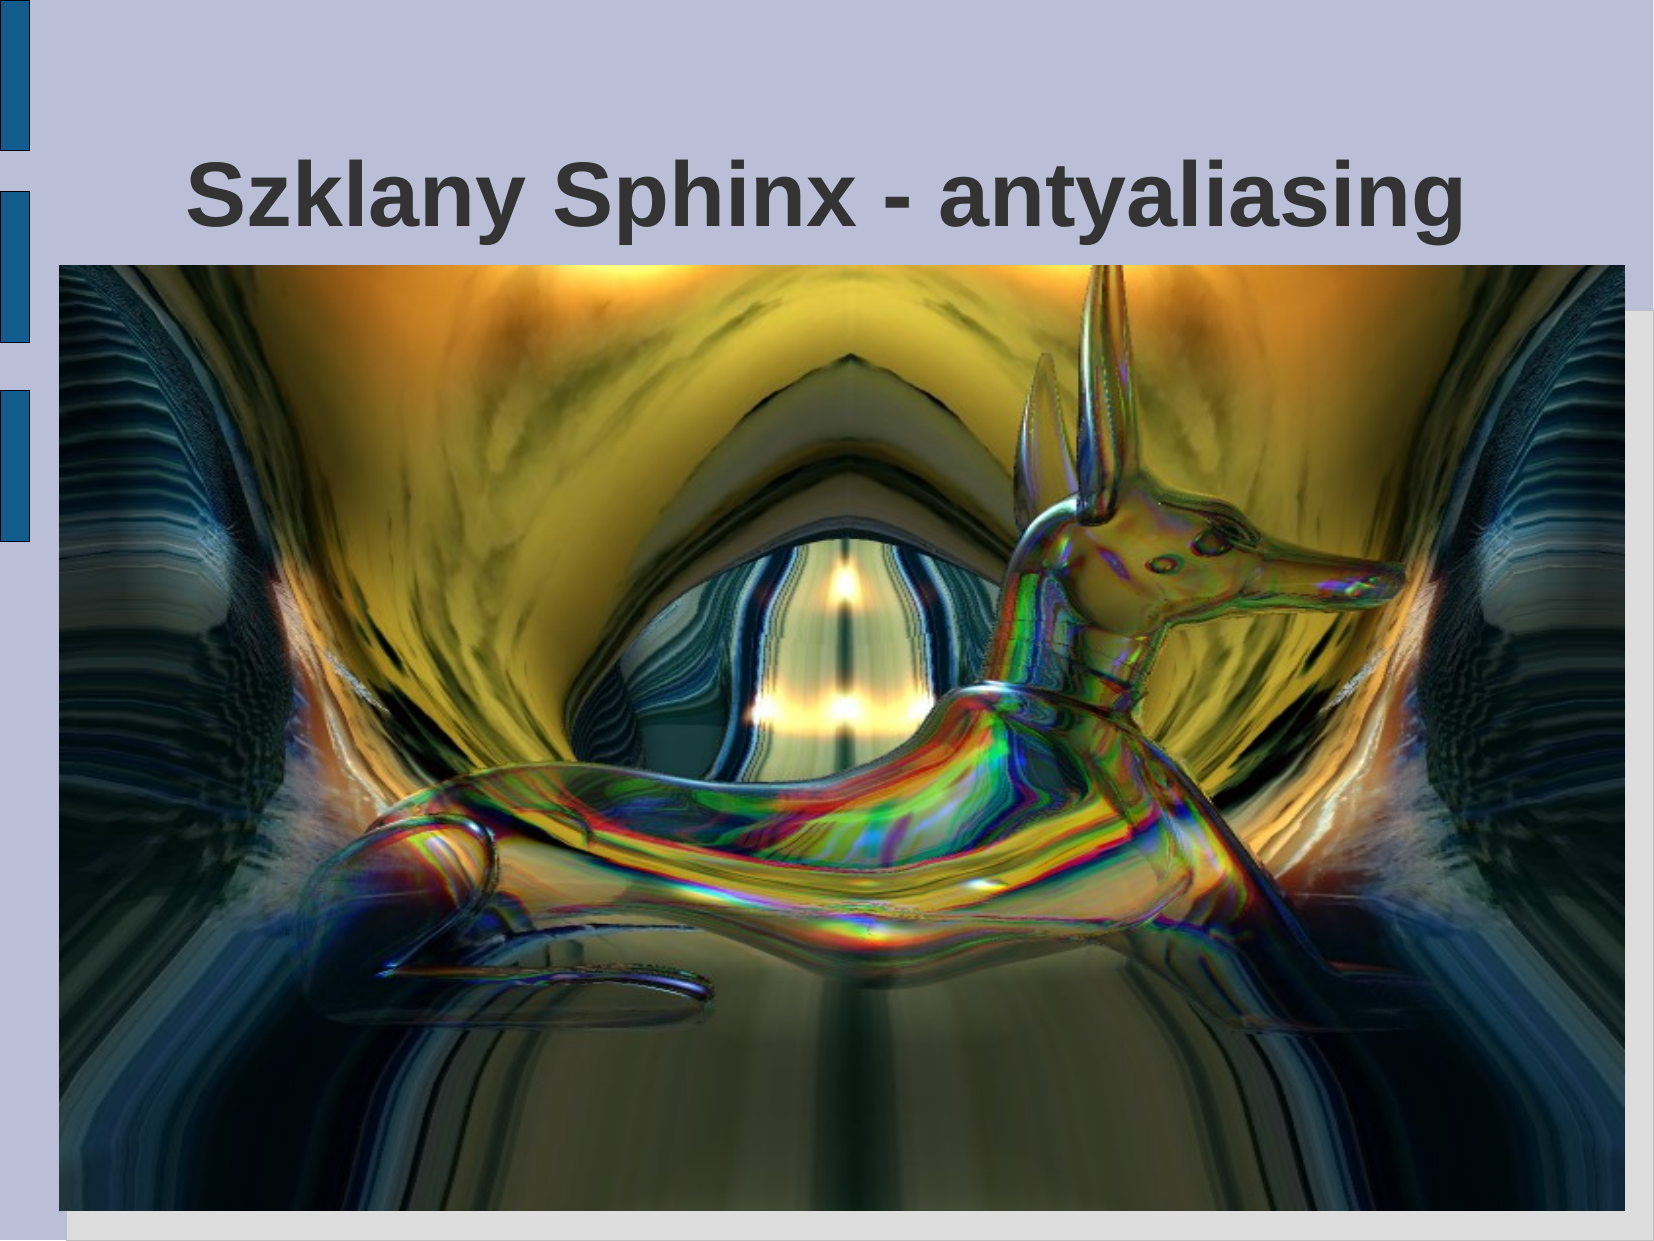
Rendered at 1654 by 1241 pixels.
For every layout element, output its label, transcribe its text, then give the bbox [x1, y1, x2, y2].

title Szklany Sphinx - antyaliasing [121, 91, 1534, 265]
picture [59, 265, 1625, 1211]
